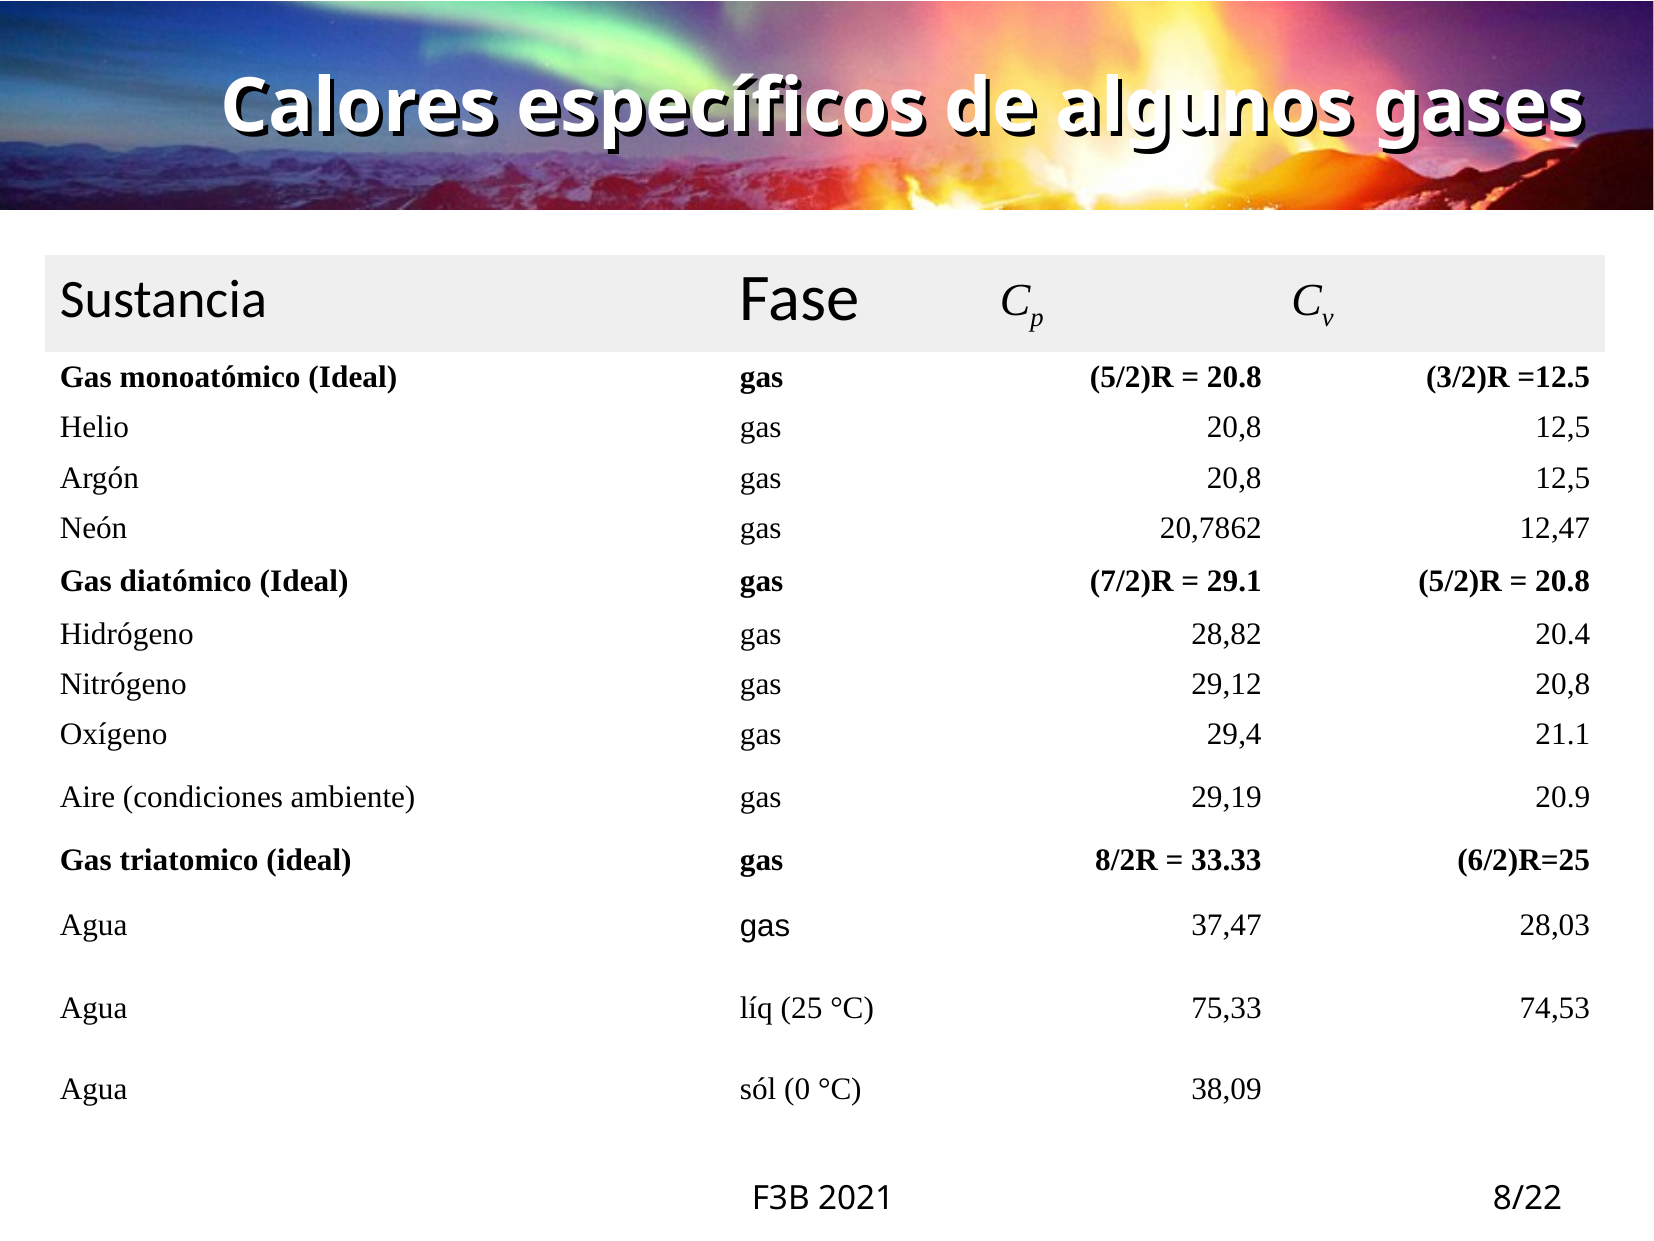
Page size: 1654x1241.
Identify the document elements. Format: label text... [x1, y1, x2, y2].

table_cell Agua [45, 1050, 725, 1127]
table_cell Gas diatómico (Ideal) [45, 553, 725, 609]
table_cell 21.1 [1277, 709, 1605, 759]
table_header Cp [985, 255, 1277, 352]
table_cell 12,5 [1277, 453, 1605, 503]
table_cell 29,12 [985, 659, 1277, 709]
table_cell gas [725, 659, 985, 709]
table_cell gas [725, 609, 985, 659]
table_cell 20,8 [1277, 659, 1605, 709]
picture [0, 1, 1654, 210]
table_cell gas [725, 835, 985, 885]
title Calores específicos de algunos gases [45, 15, 1606, 191]
table_cell 74,53 [1277, 965, 1605, 1050]
table_cell (5/2)R = 20.8 [1277, 553, 1605, 609]
table_cell 12,47 [1277, 503, 1605, 553]
table_cell 29,19 [985, 759, 1277, 835]
table_header Cv [1277, 255, 1605, 352]
table_cell Gas monoatómico (Ideal) [45, 352, 725, 402]
table_cell (5/2)R = 20.8 [985, 352, 1277, 402]
table_cell 8/2R = 33.33 [985, 835, 1277, 885]
table_cell gas [725, 453, 985, 503]
table_cell 29,4 [985, 709, 1277, 759]
table_cell gas [725, 553, 985, 609]
table_cell 12,5 [1277, 402, 1605, 453]
table_cell gas [725, 759, 985, 835]
table_cell (7/2)R = 29.1 [985, 553, 1277, 609]
table_cell Argón [45, 453, 725, 503]
table_cell 28,03 [1277, 885, 1605, 965]
table_cell 28,82 [985, 609, 1277, 659]
table_cell Gas triatomico (ideal) [45, 835, 725, 885]
table_cell 20,7862 [985, 503, 1277, 553]
table_cell 75,33 [985, 965, 1277, 1050]
table_cell (6/2)R=25 [1277, 835, 1605, 885]
table_cell [1277, 1050, 1605, 1127]
table_cell líq (25 °C) [725, 965, 985, 1050]
table_cell Aire (condiciones ambiente) [45, 759, 725, 835]
table_cell 20.4 [1277, 609, 1605, 659]
table_cell gas [725, 709, 985, 759]
table_cell gas [725, 402, 985, 453]
table_cell sól (0 °C) [725, 1050, 985, 1127]
table_cell 20.9 [1277, 759, 1605, 835]
table_cell gas [725, 885, 985, 965]
table_cell 20,8 [985, 453, 1277, 503]
table_header Sustancia [45, 255, 725, 352]
table_cell gas [725, 503, 985, 553]
table_cell 37,47 [985, 885, 1277, 965]
table_cell gas [725, 352, 985, 402]
table_cell 20,8 [985, 402, 1277, 453]
table_header Fase [725, 255, 985, 352]
table_cell Helio [45, 402, 725, 453]
table_cell Oxígeno [45, 709, 725, 759]
table_cell Neón [45, 503, 725, 553]
table_cell 38,09 [985, 1050, 1277, 1127]
table_cell Agua [45, 965, 725, 1050]
table_cell Agua [45, 885, 725, 965]
table_cell (3/2)R =12.5 [1277, 352, 1605, 402]
table_cell Nitrógeno [45, 659, 725, 709]
table_cell Hidrógeno [45, 609, 725, 659]
